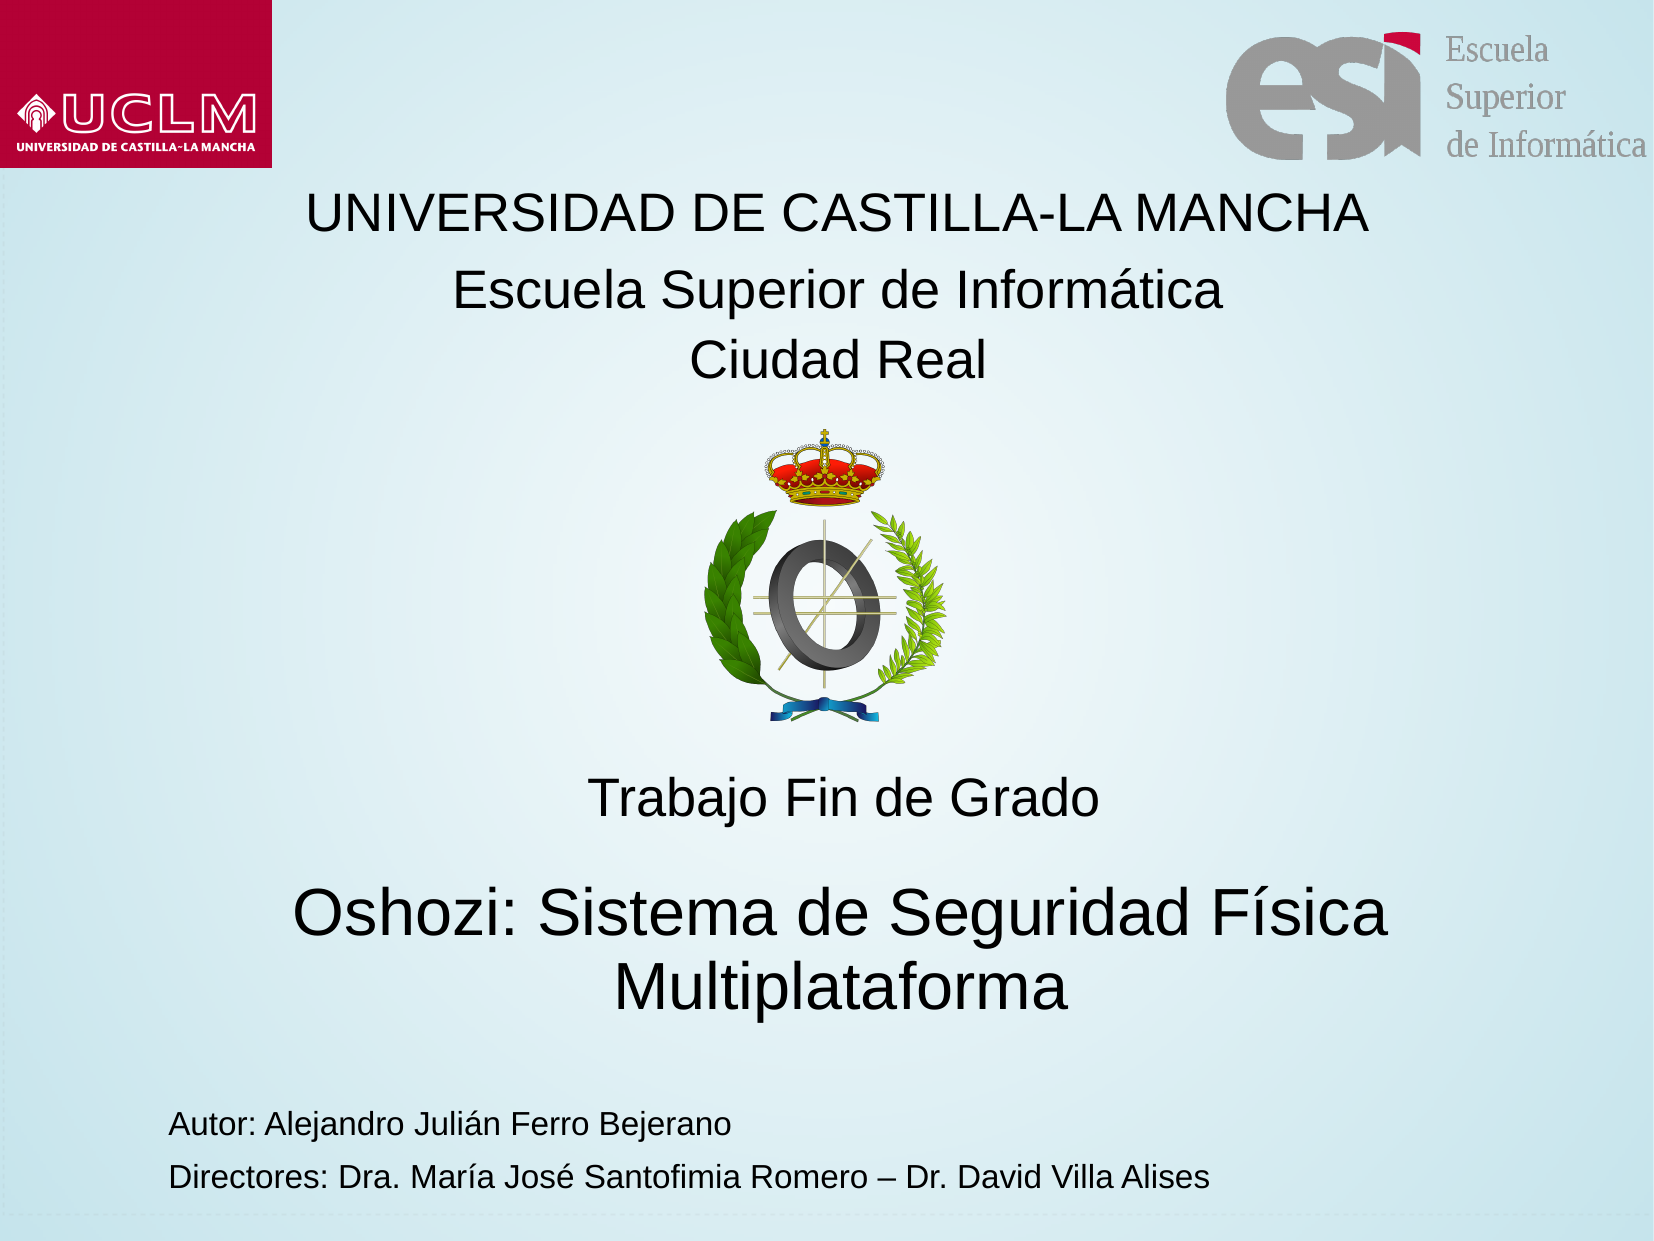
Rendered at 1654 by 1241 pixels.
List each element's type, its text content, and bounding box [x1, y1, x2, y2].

picture [0, 0, 1654, 1241]
text_box UNIVERSIDAD DE CASTILLA-LA MANCHA [94, 177, 1583, 249]
subtitle Trabajo Fin de Grado [100, 766, 1589, 828]
text_box Directores: Dra. María José Santofimia Romero – Dr. David Villa Alises [153, 1151, 1300, 1204]
text_box Autor: Alejandro Julián Ferro Bejerano [153, 1098, 1300, 1151]
text_box Ciudad Real [94, 329, 1583, 391]
text_box Oshozi: Sistema de Seguridad Física Multiplataforma [96, 867, 1585, 1032]
text_box Escuela Superior de Informática [94, 259, 1583, 320]
